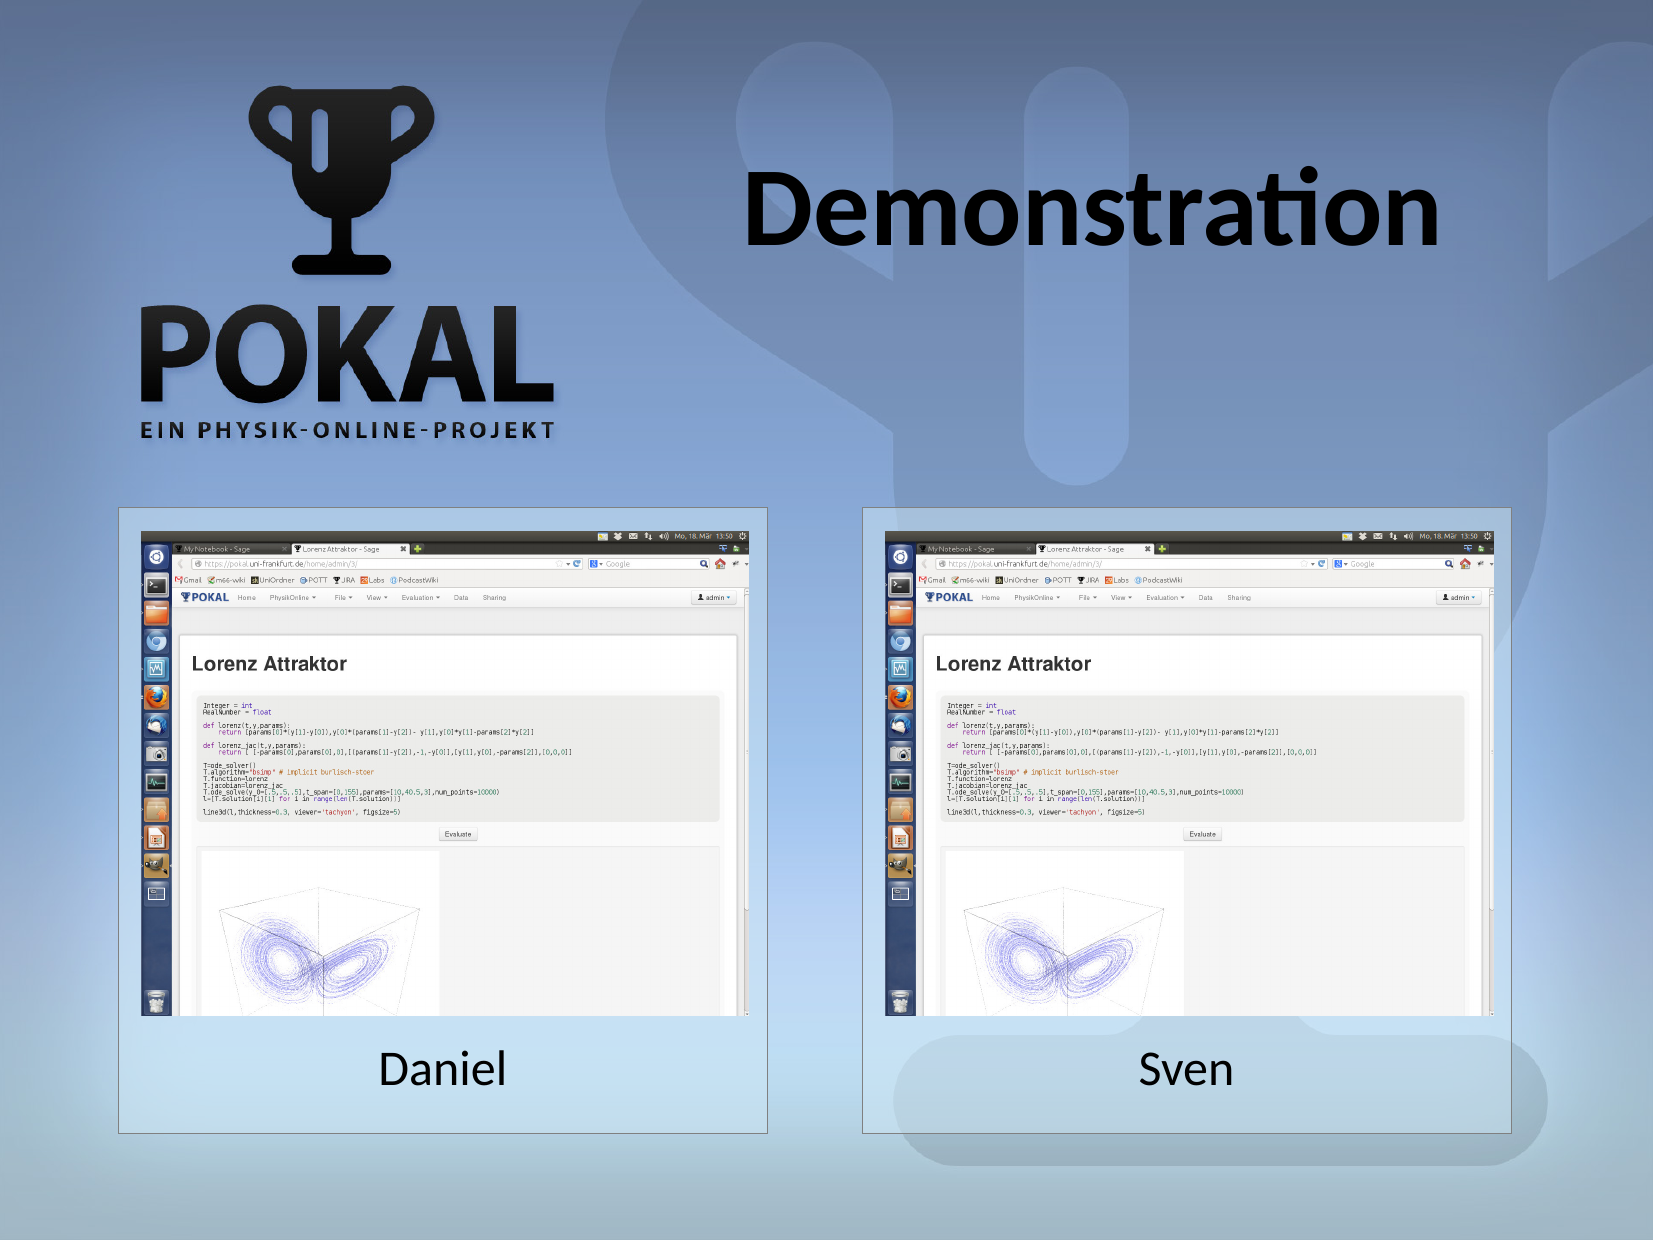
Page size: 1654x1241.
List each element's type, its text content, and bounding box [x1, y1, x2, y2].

text_box [118, 507, 768, 1134]
text_box Demonstration [727, 153, 1460, 306]
picture [0, 0, 1653, 1240]
text_box Sven [1123, 1040, 1250, 1117]
text_box Daniel [363, 1040, 523, 1117]
text_box [862, 507, 1512, 1134]
